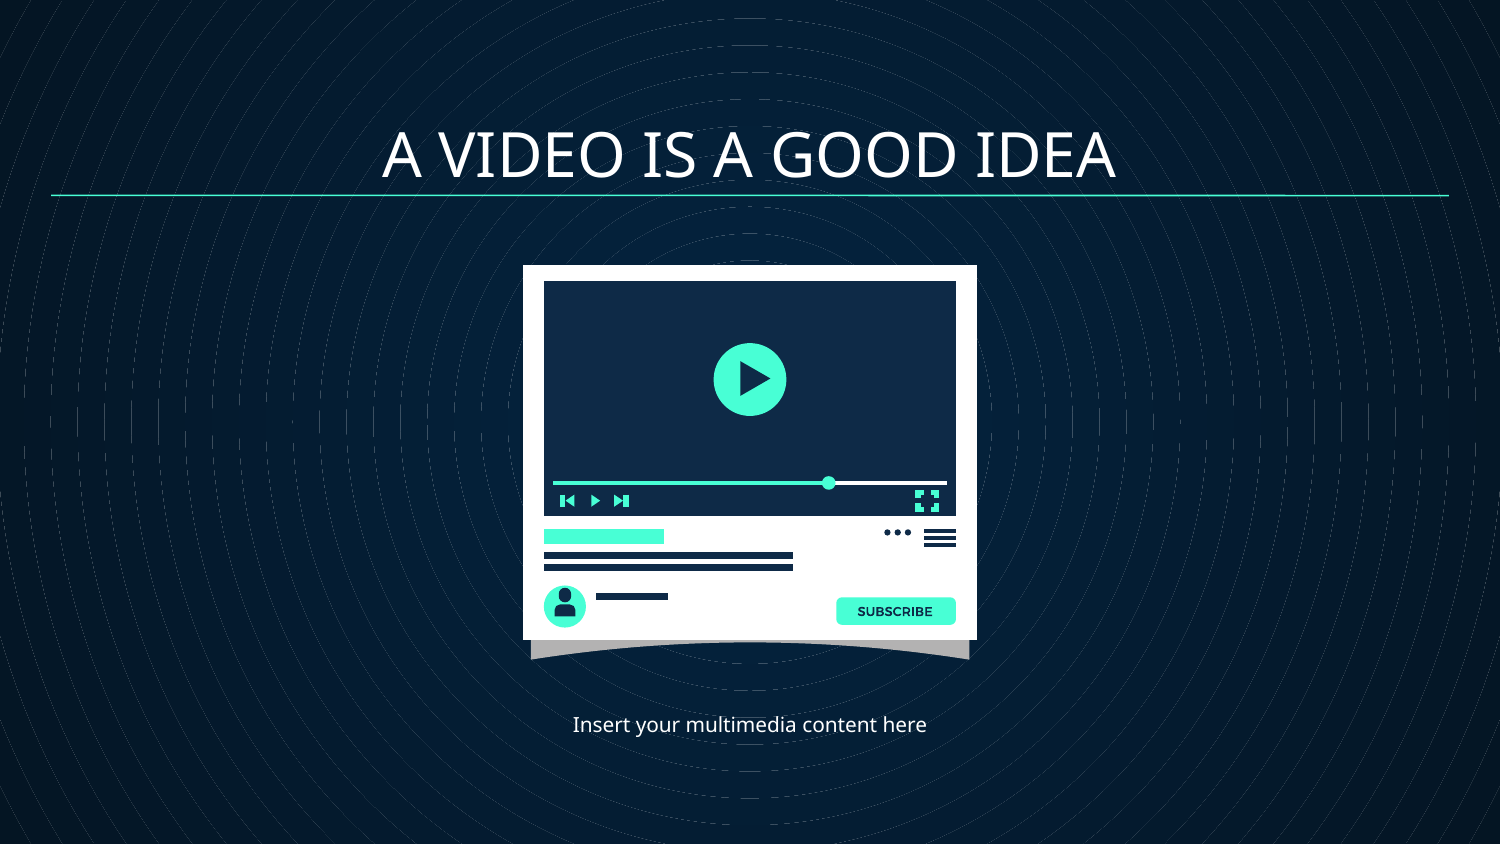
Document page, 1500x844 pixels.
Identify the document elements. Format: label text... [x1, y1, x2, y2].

title A VIDEO IS A GOOD IDEA [51, 197, 1449, 206]
text_box Insert your multimedia content here [503, 696, 996, 756]
title A VIDEO IS A GOOD IDEA [51, 105, 1449, 194]
text_box [523, 265, 977, 660]
